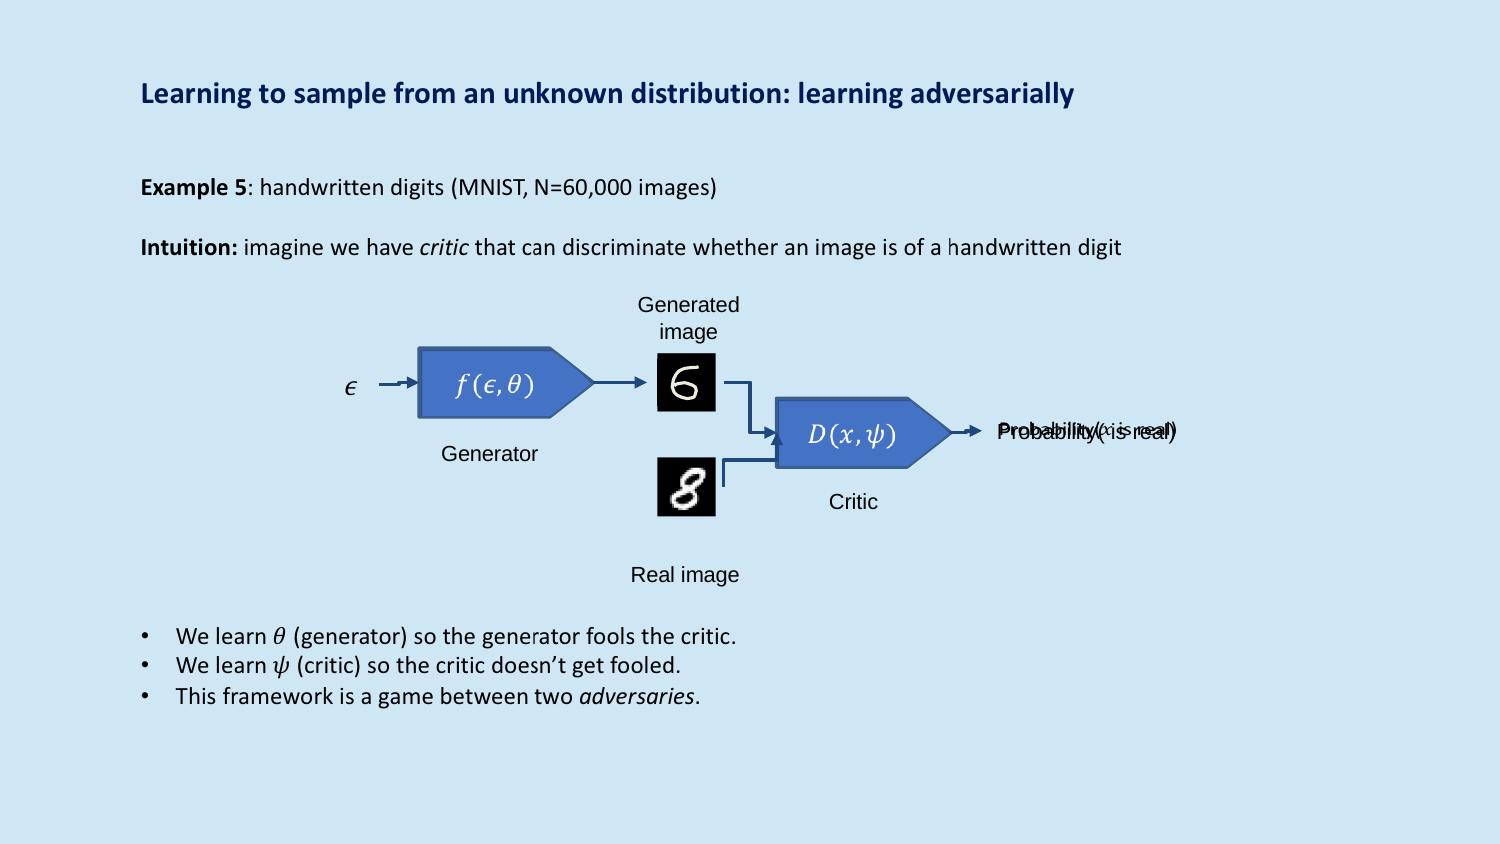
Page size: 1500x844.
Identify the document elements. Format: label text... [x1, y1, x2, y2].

text_box [120, 64, 1364, 723]
picture [647, 351, 724, 421]
text_box Generator [403, 432, 577, 474]
text_box Generated image [592, 283, 785, 351]
text_box Critic [766, 479, 941, 521]
picture [647, 448, 724, 526]
text_box Real image [589, 553, 782, 595]
